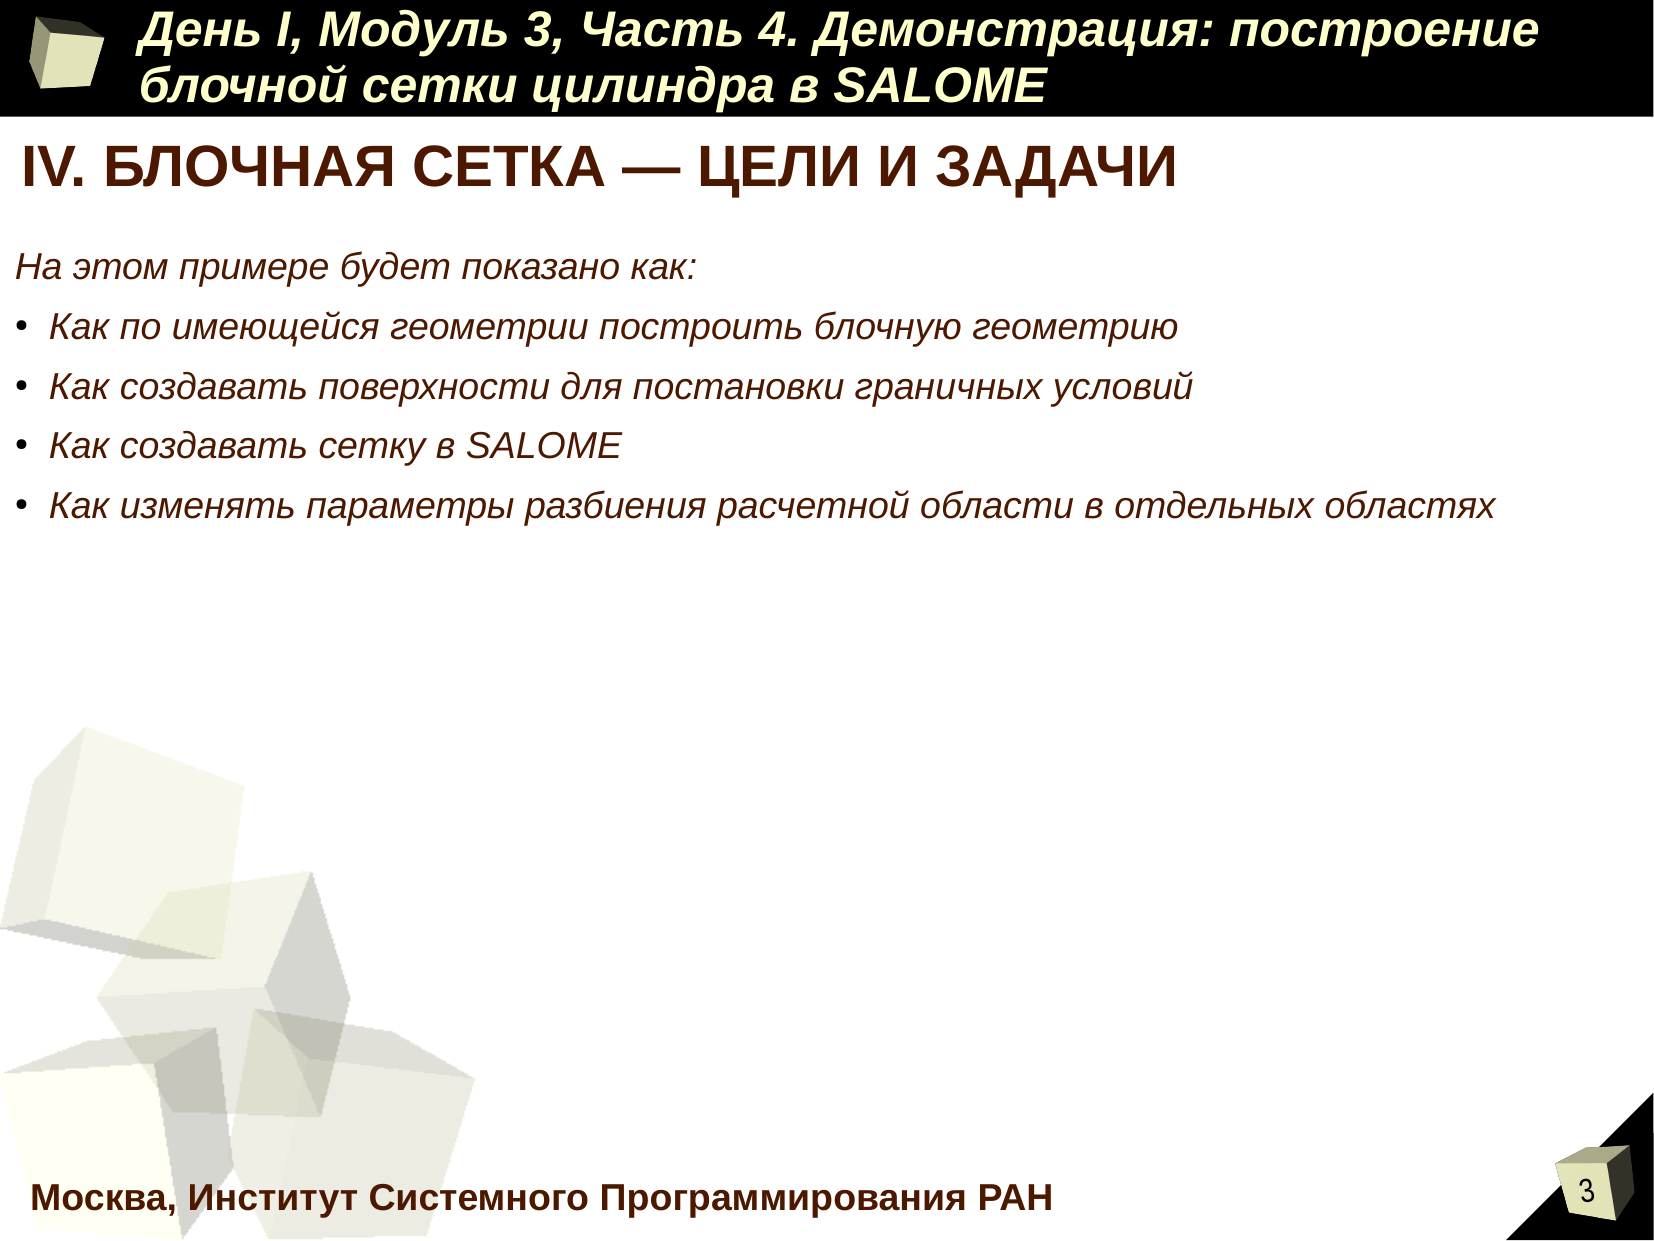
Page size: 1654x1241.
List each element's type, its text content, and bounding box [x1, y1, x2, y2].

text_box IV. БЛОЧНАЯ СЕТКА — ЦЕЛИ И ЗАДАЧИ [6, 126, 1654, 207]
picture [464, 1193, 472, 1198]
picture [0, 886, 477, 1241]
text_box На этом примере будет показано как: Как по имеющейся геометрии построить блочную геометрию Как создавать поверхности для постановки граничных условий Как создавать сетку в SALOME Как изменять параметры разбиения расчетной области в отдельных областях [0, 238, 1654, 886]
